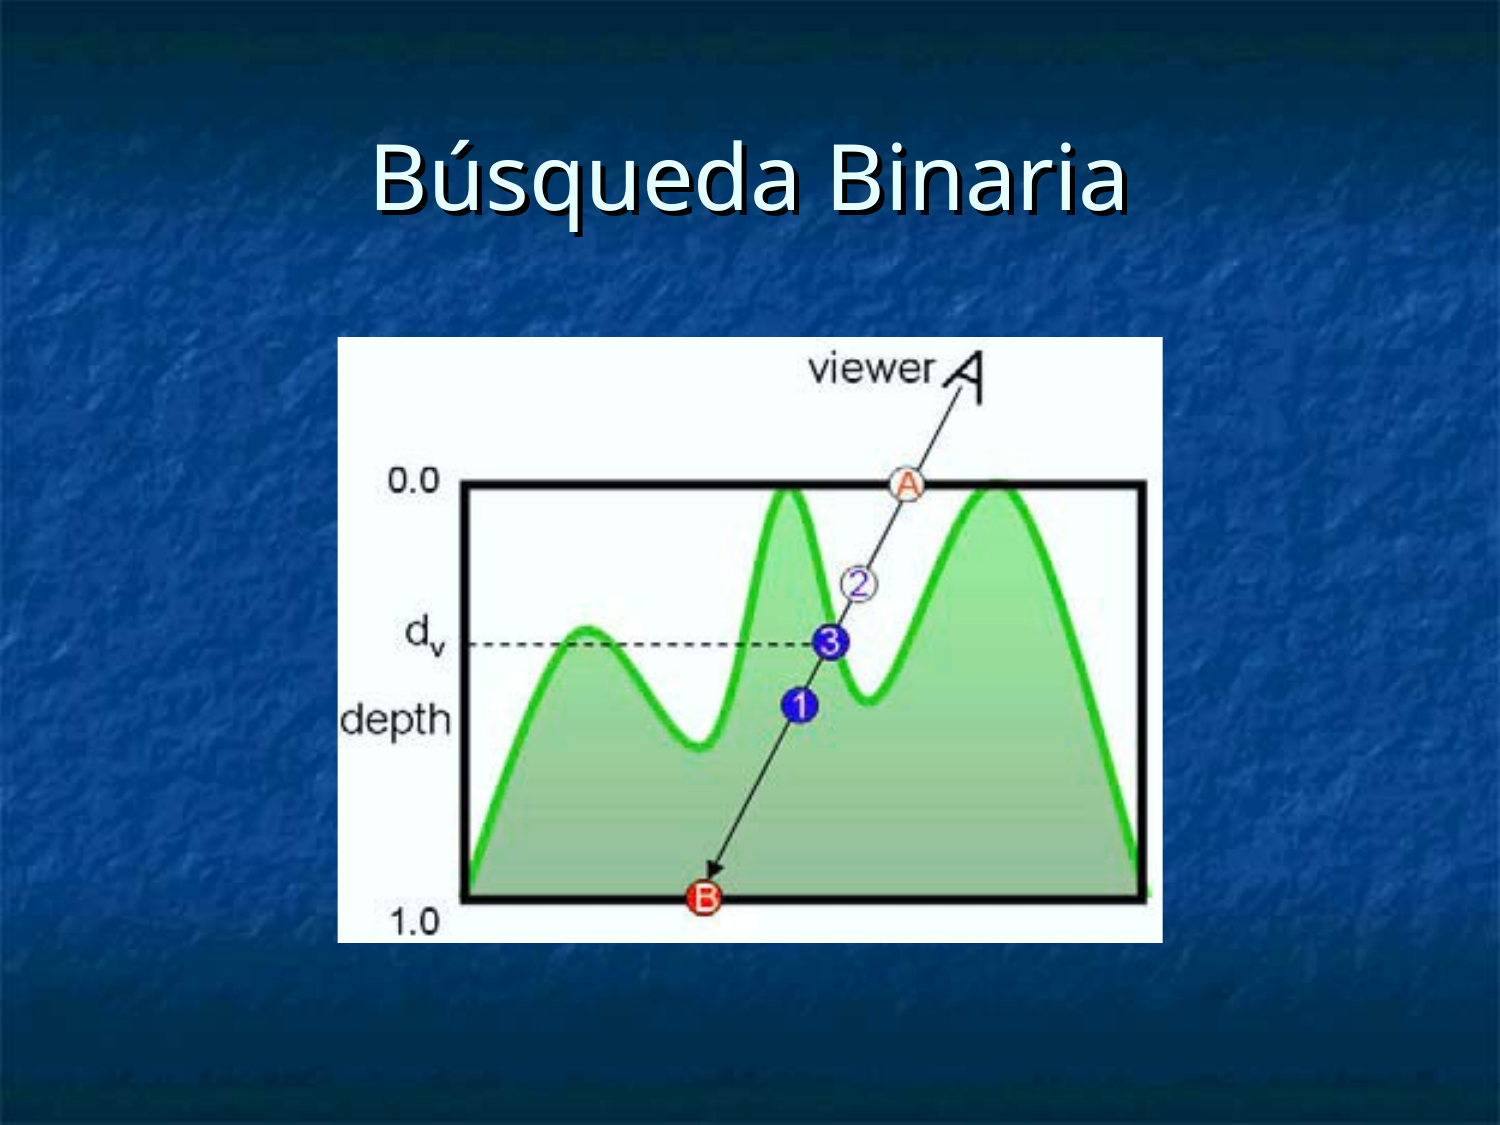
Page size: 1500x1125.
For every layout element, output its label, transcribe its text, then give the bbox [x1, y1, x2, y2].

picture [0, 0, 1500, 1125]
title Búsqueda Binaria [75, 62, 1426, 288]
